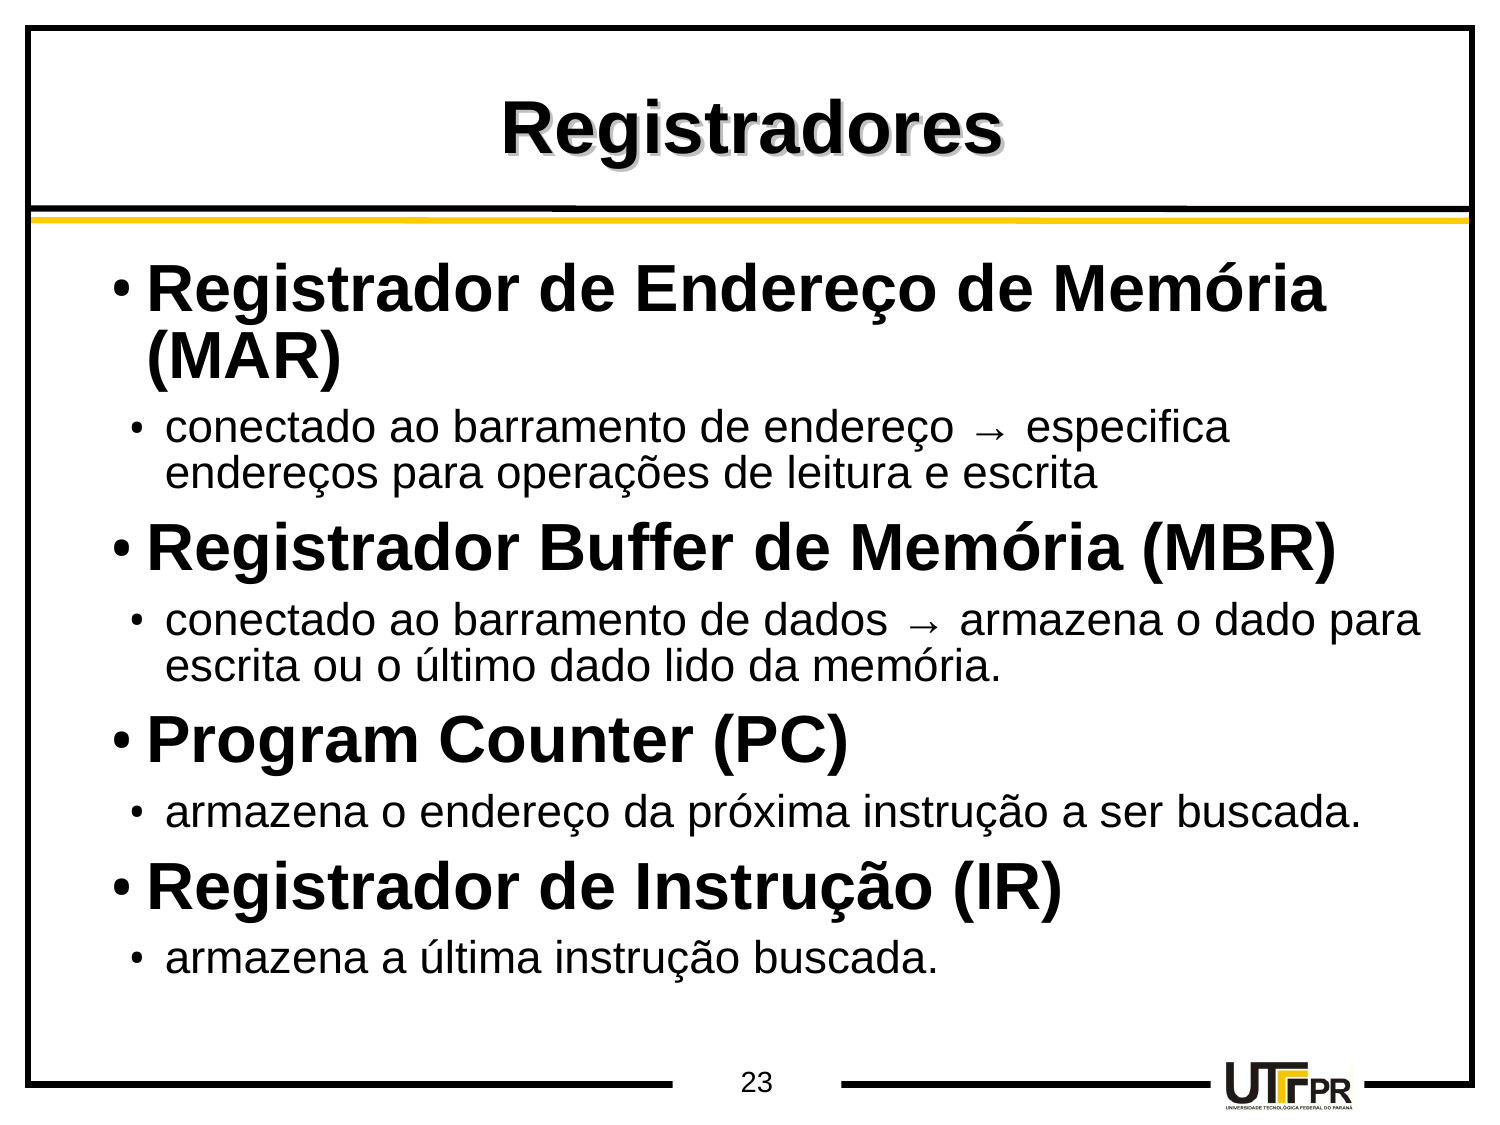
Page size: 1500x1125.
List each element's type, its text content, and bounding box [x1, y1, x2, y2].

list Registrador de Endereço de Memória (MAR) conectado ao barramento de endereço → especifica endereços para operações de leitura e escrita Registrador Buffer de Memória (MBR) conectado ao barramento de dados → armazena o dado para escrita ou o último dado lido da memória. Program Counter (PC) armazena o endereço da próxima instrução a ser buscada. Registrador de Instrução (IR) armazena a última instrução buscada. [72, 257, 1428, 1012]
picture [1225, 1062, 1353, 1110]
title Registradores [29, 85, 1477, 180]
